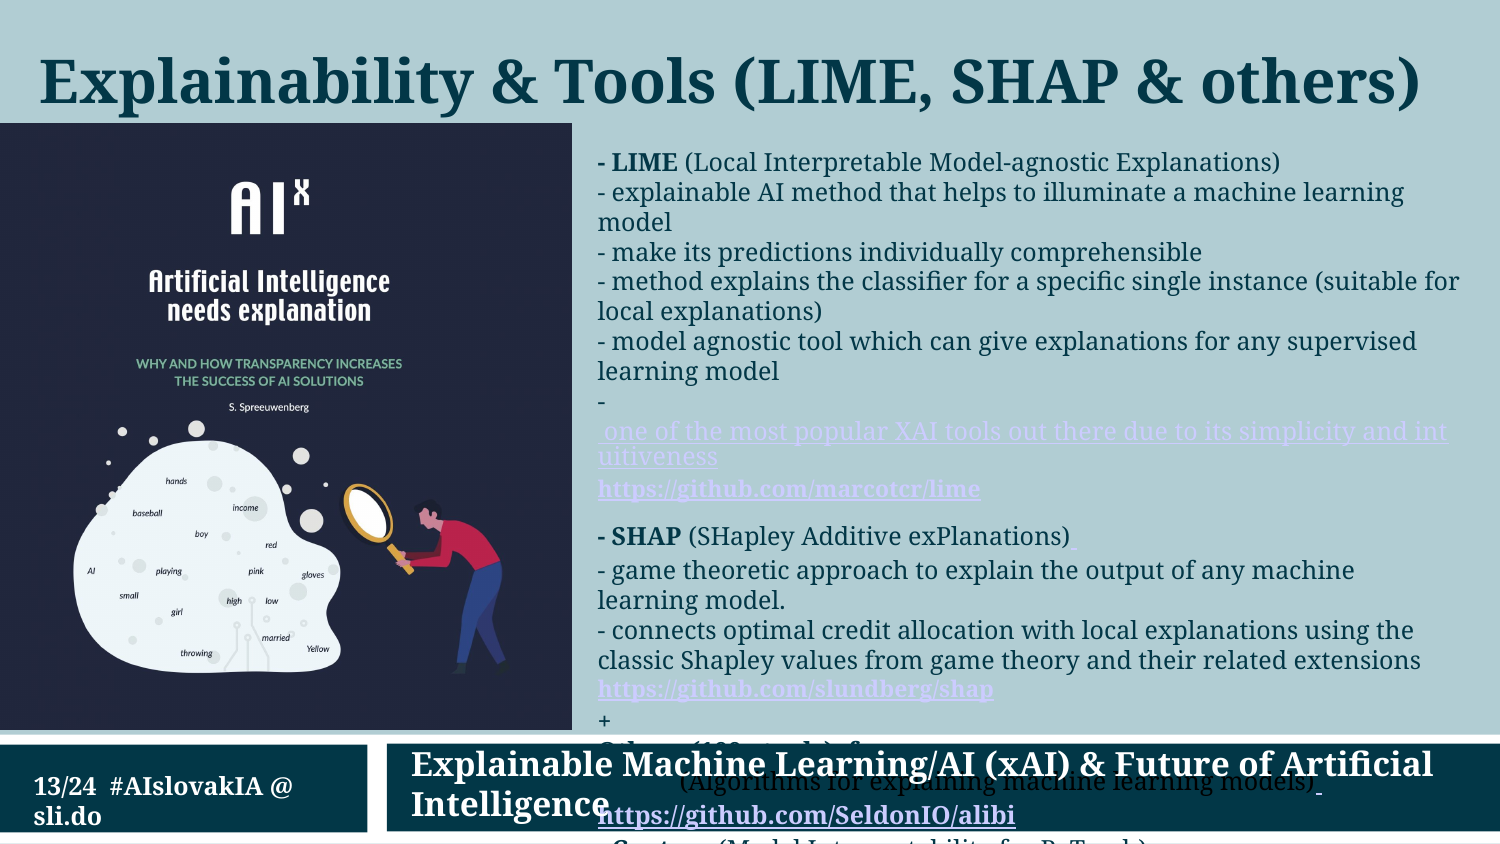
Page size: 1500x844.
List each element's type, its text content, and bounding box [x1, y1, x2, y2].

text_box Explainable Machine Learning/AI (xAI) & Future of Artificial Intelligence [400, 740, 1500, 826]
picture [0, 123, 572, 730]
text_box Explainability & Tools (LIME, SHAP & others) [28, 18, 1471, 141]
text_box - LIME (Local Interpretable Model-agnostic Explanations) - explainable AI method that helps to illuminate a machine learning model - make its predictions individually comprehensible - method explains the classifier for a specific single instance (suitable for local explanations) - model agnostic tool which can give explanations for any supervised learning model - one of the most popular XAI tools out there due to its simplicity and intuitiveness https://github.com/marcotcr/lime - SHAP (SHapley Additive exPlanations) - game theoretic approach to explain the output of any machine learning model. - connects optimal credit allocation with local explanations using the classic Shapley values from game theory and their related extensions https://github.com/slundberg/shap + Others (100+ tools), f.e.: - Alibi (Algorithms for explaining machine learning models) https://github.com/SeldonIO/alibi - Captum (Model Interpretability for PyTorch) https://captum.ai/ [586, 140, 1475, 709]
text_box 13/24 #AIslovakIA @ sli.do [22, 764, 362, 808]
